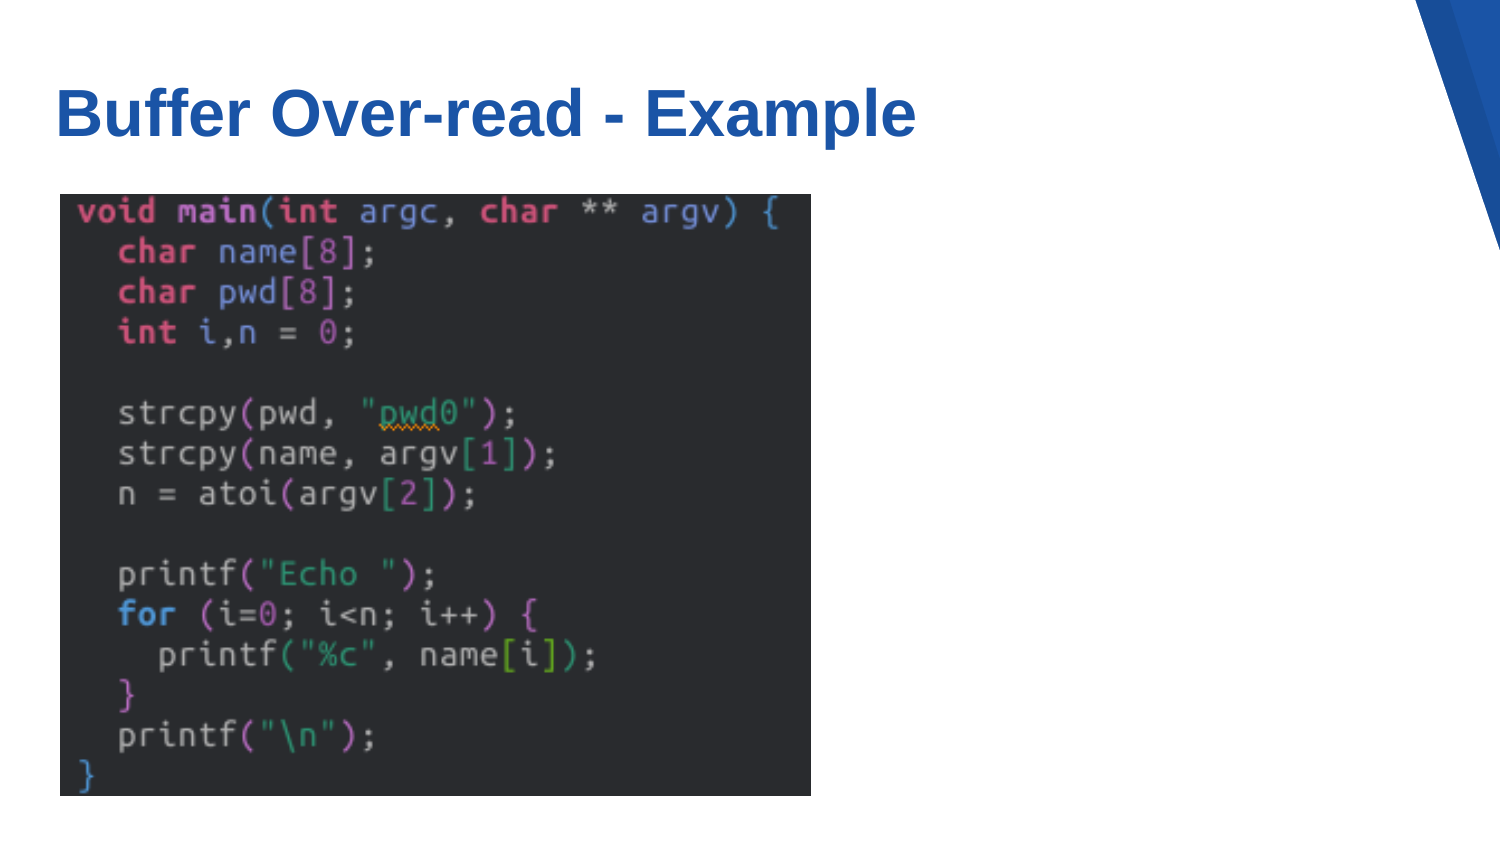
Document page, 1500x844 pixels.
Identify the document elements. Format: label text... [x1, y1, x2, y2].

picture [60, 194, 811, 796]
title Buffer Over-read - Example [40, 97, 1231, 166]
